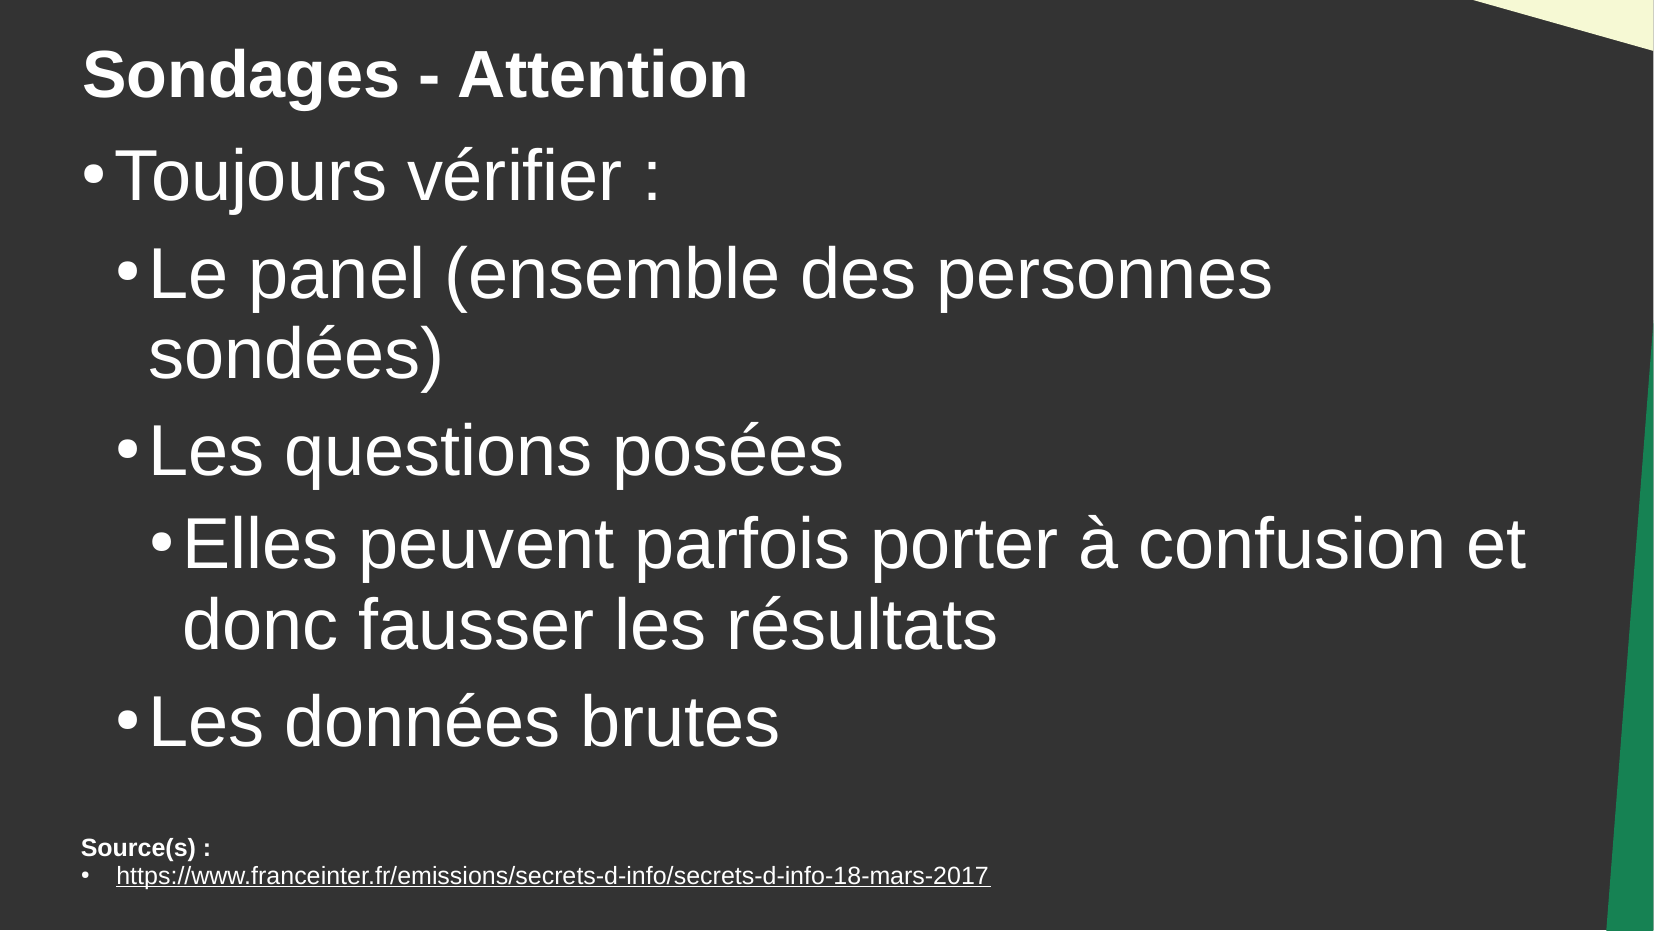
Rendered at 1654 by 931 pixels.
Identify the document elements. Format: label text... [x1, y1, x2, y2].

title Sondages - Attention [82, 37, 1571, 122]
text_box Source(s) : https://www.franceinter.fr/emissions/secrets-d-info/secrets-d-info-18-mars-2017 [66, 826, 1483, 926]
list Toujours vérifier : Le panel (ensemble des personnes sondées) Les questions posées Elles peuvent parfois porter à confusion et donc fausser les résultats Les données brutes [80, 135, 1560, 762]
text_box [1473, 0, 1654, 52]
text_box [1606, 313, 1654, 931]
